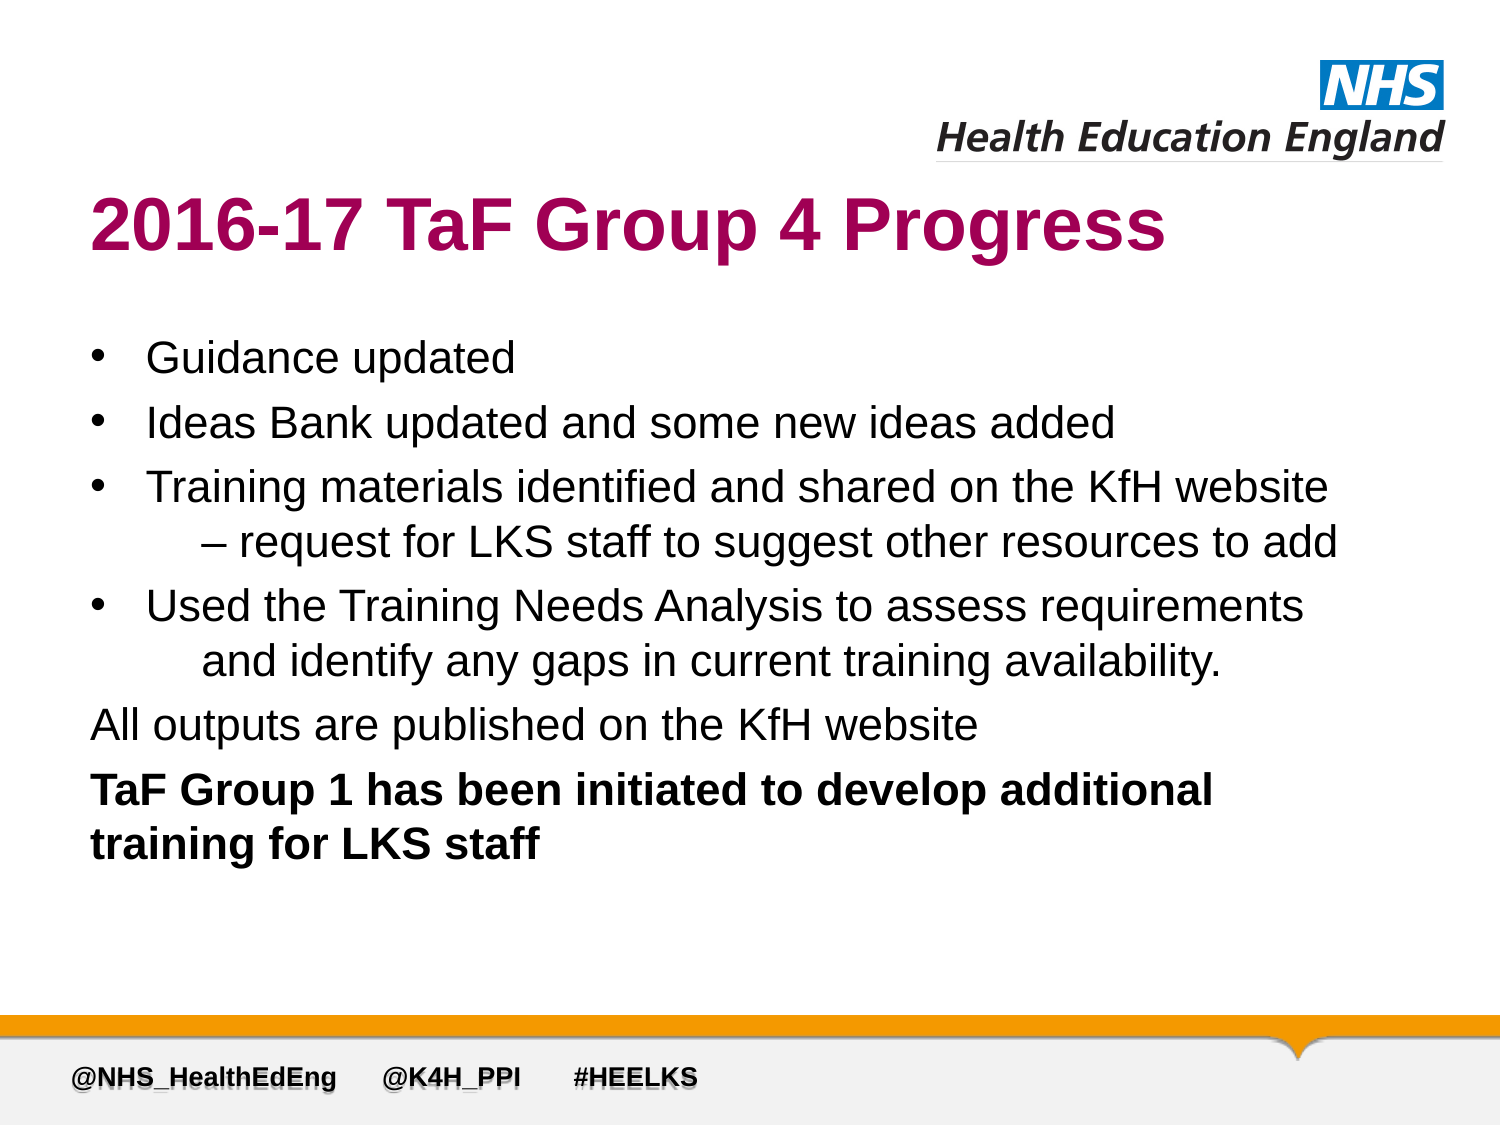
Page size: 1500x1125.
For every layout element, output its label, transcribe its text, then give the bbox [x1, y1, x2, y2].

text_box @NHS_HealthEdEng @K4H_PPI #HEELKS [55, 1052, 932, 1113]
title 2016-17 TaF Group 4 Progress [75, 168, 1351, 280]
list Guidance updated Ideas Bank updated and some new ideas added Training materials identified and shared on the KfH website – request for LKS staff to suggest other resources to add Used the Training Needs Analysis to assess requirements and identify any gaps in current training availability. All outputs are published on the KfH website TaF Group 1 has been initiated to develop additional training for LKS staff [75, 320, 1361, 971]
